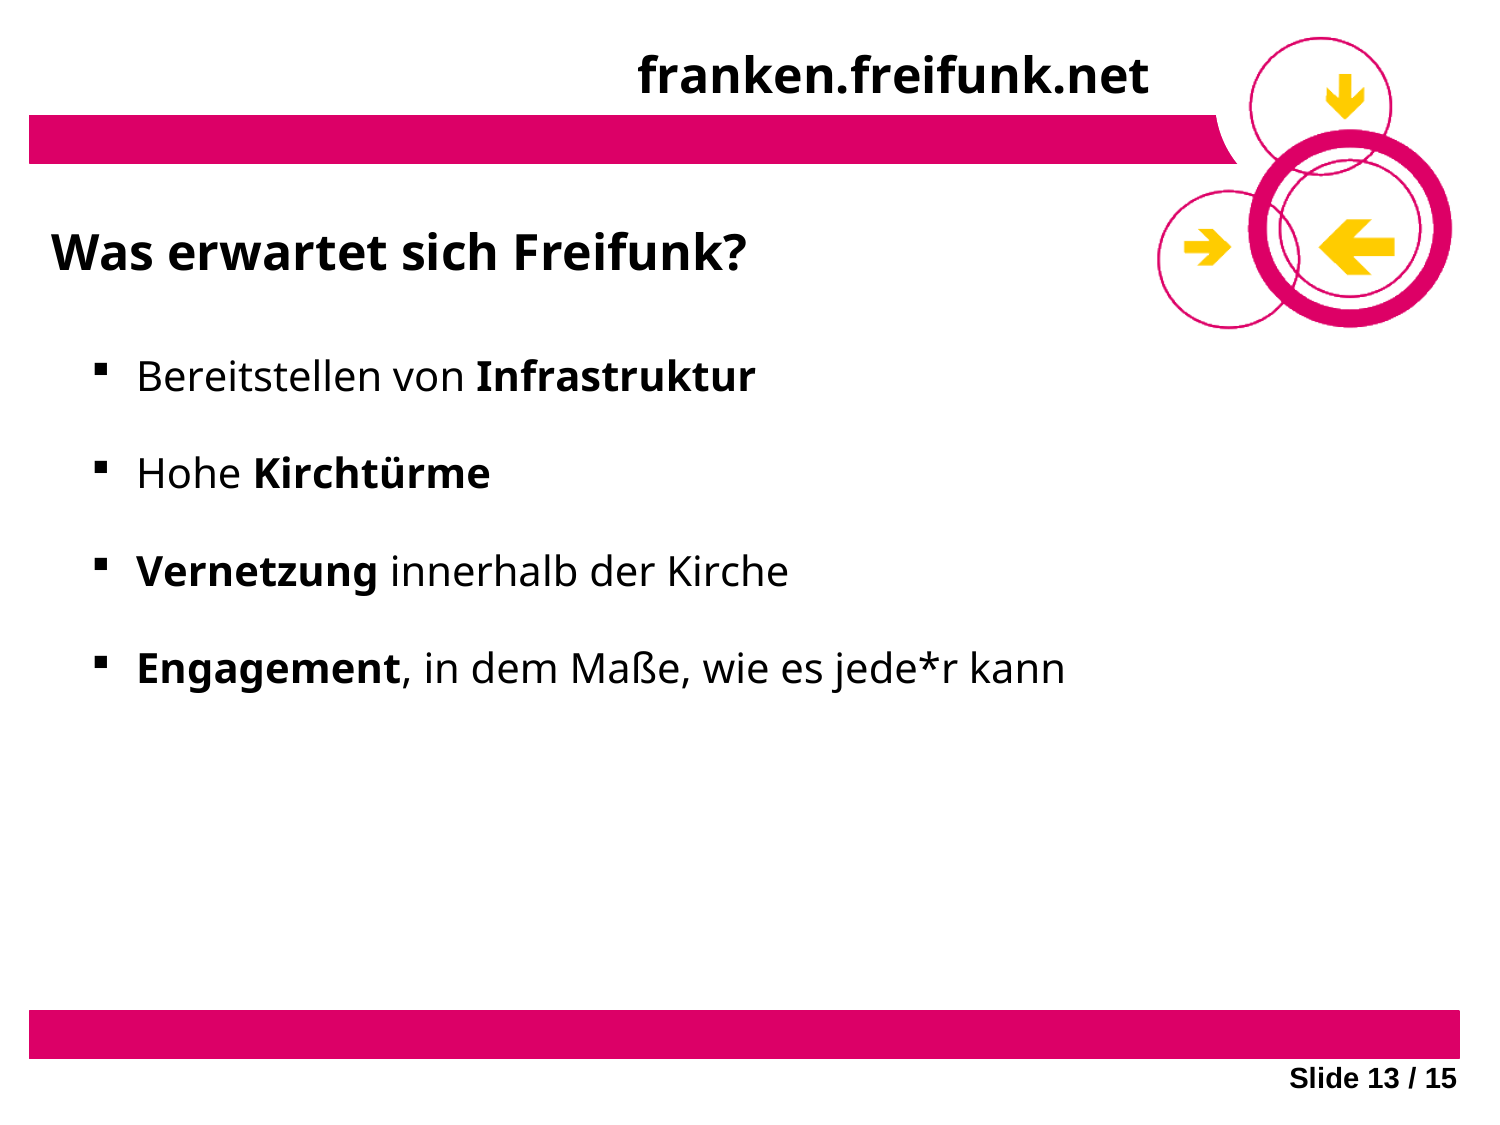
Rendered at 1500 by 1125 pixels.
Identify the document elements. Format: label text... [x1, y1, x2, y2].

text_box Was erwartet sich Freifunk? [51, 212, 1123, 284]
text_box Bereitstellen von Infrastruktur Hohe Kirchtürme Vernetzung innerhalb der Kirche Engagement, in dem Maße, wie es jede*r kann [61, 342, 1418, 1029]
picture [1150, 32, 1461, 332]
